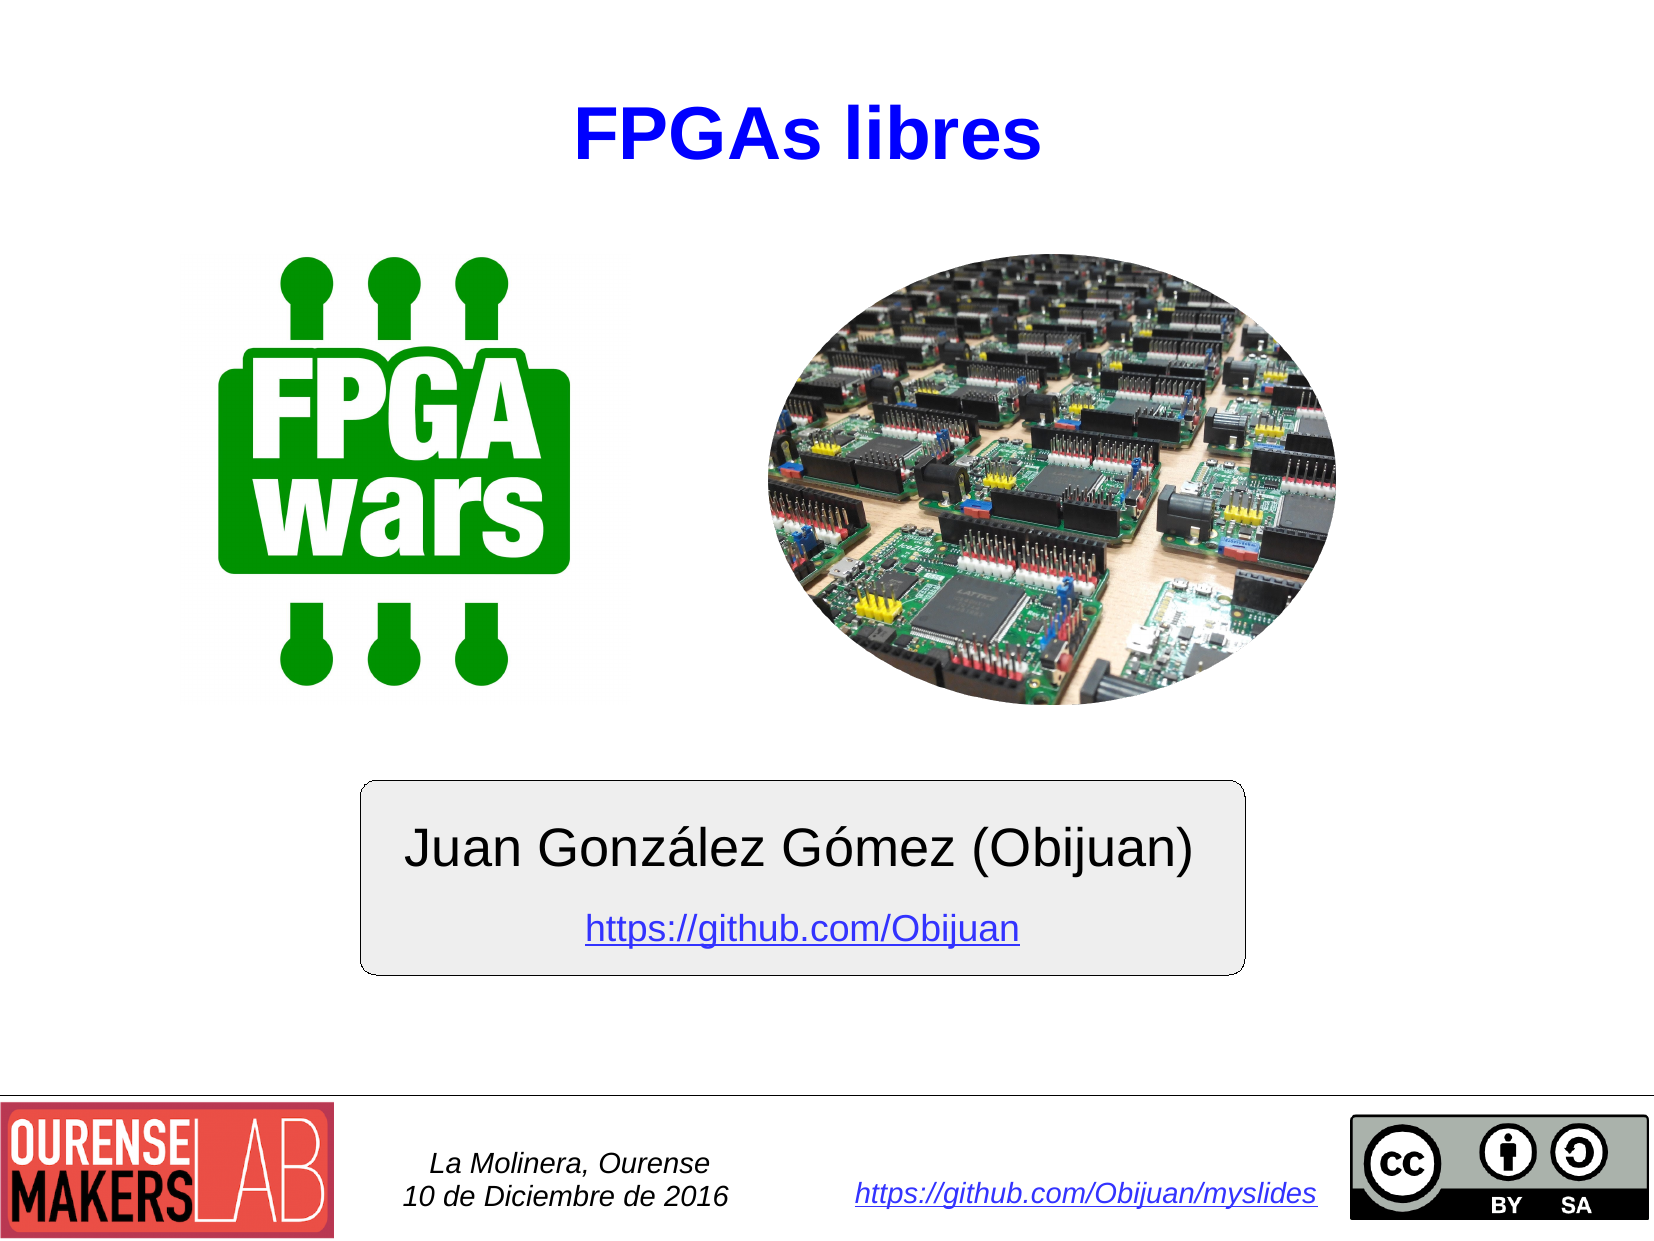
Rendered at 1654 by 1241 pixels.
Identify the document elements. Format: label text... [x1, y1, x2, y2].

text_box [360, 780, 1246, 976]
picture [180, 254, 631, 705]
picture [768, 254, 1336, 706]
text_box La Molinera, Ourense 10 de Diciembre de 2016 [360, 1140, 781, 1231]
title FPGAs libres [75, 30, 1564, 238]
text_box https://github.com/Obijuan/myslides [840, 1170, 1366, 1227]
text_box Juan González Gómez (Obijuan) [390, 810, 1231, 901]
picture [0, 1079, 334, 1241]
picture [1350, 1103, 1649, 1231]
text_box https://github.com/Obijuan [570, 900, 1036, 957]
